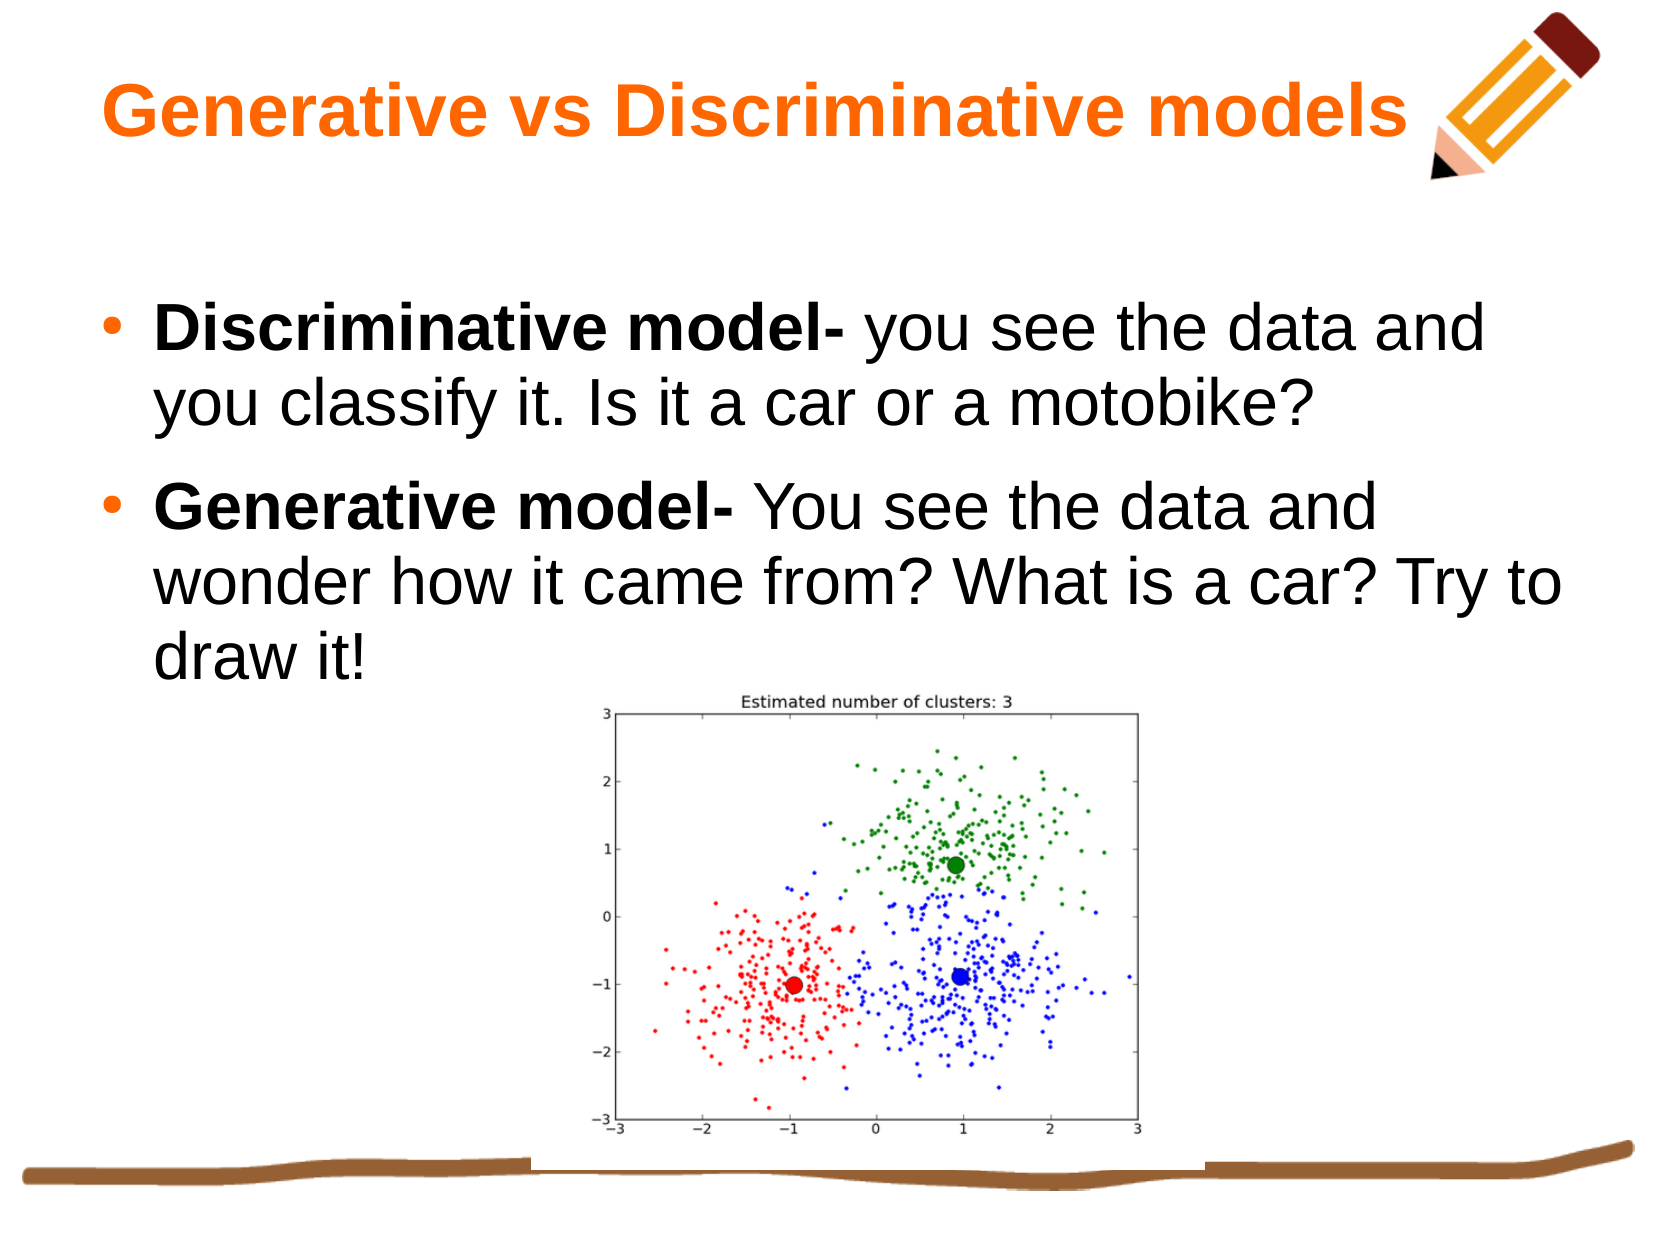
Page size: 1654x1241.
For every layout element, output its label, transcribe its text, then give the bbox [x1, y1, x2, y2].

list Discriminative model- you see the data and you classify it. Is it a car or a motobike? Generative model- You see the data and wonder how it came from? What is a car? Try to draw it! [82, 290, 1571, 1122]
picture [22, 663, 1635, 1191]
title Generative vs Discriminative models [82, 49, 1430, 172]
picture [1430, 12, 1601, 181]
